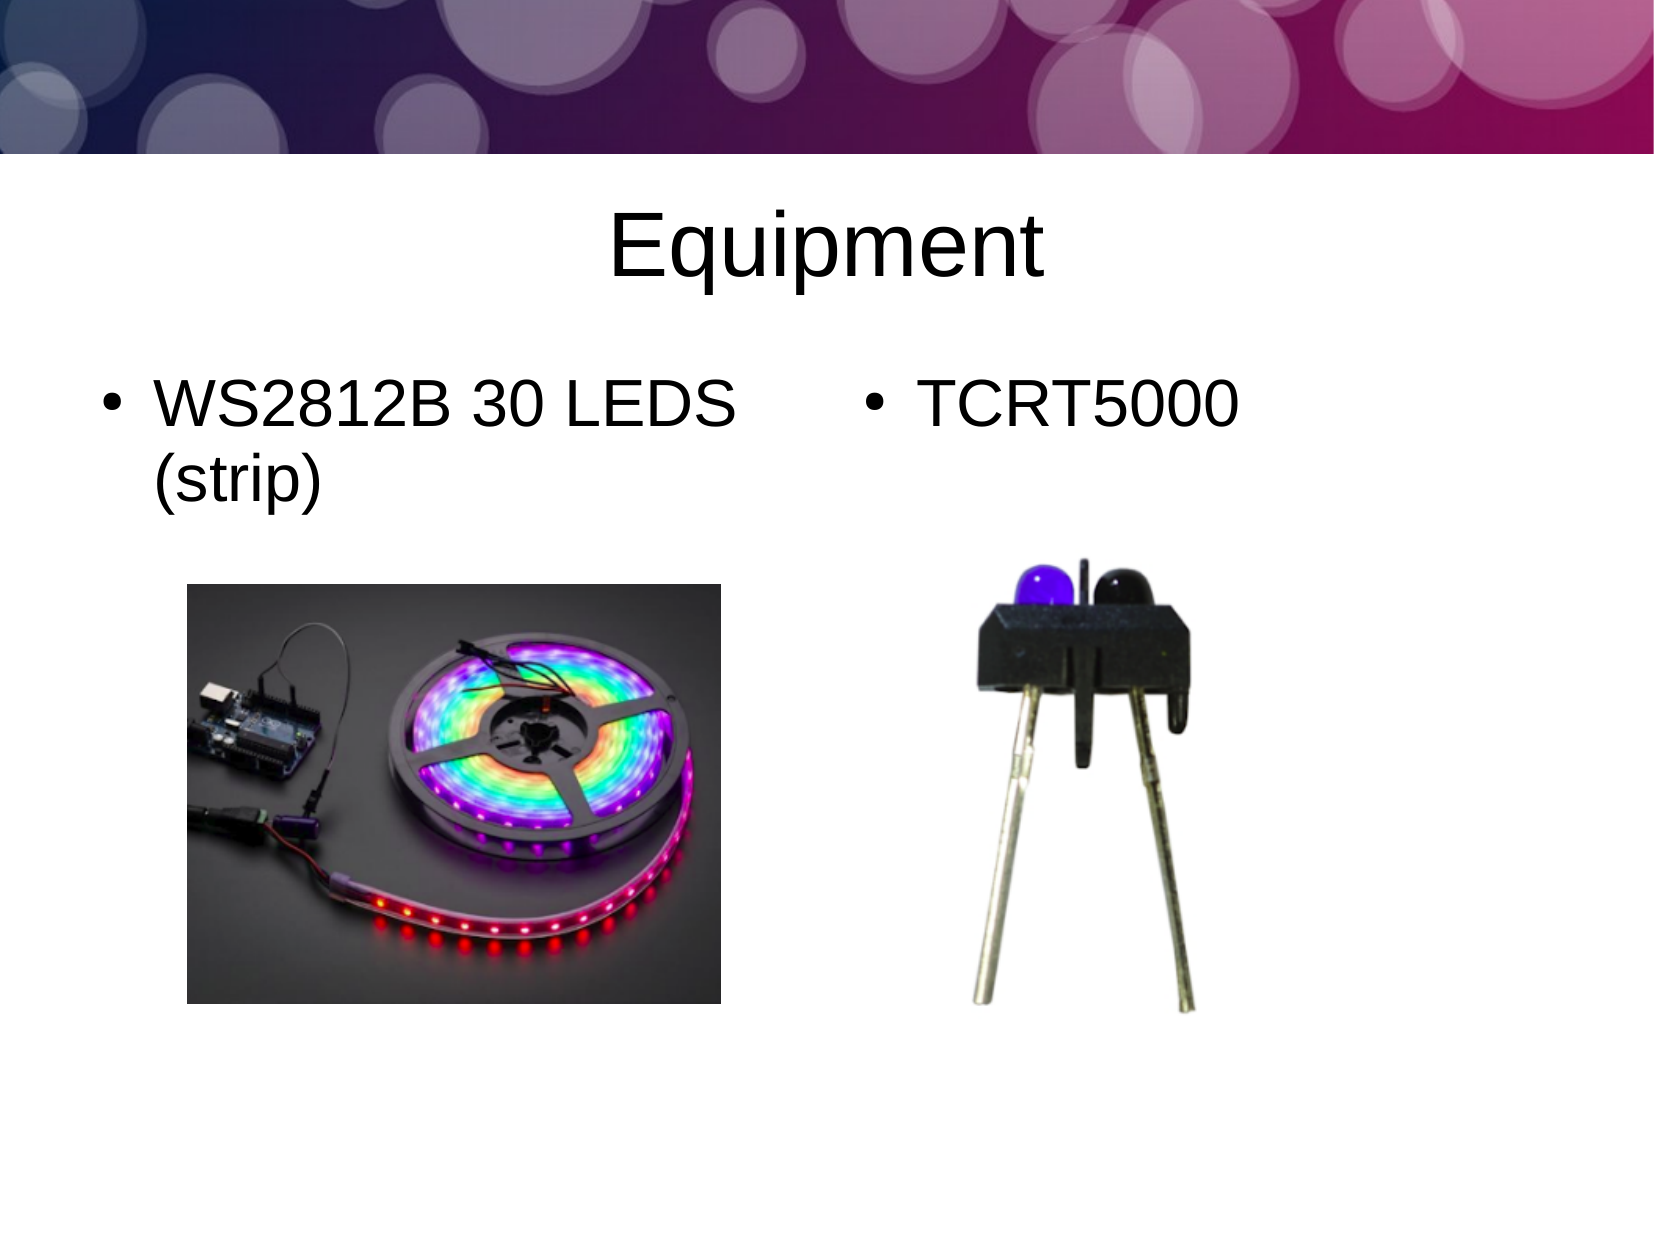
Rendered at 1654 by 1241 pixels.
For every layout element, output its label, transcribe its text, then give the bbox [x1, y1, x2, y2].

picture [897, 515, 1258, 1056]
list TCRT5000 [845, 366, 1572, 1087]
picture [0, 0, 1654, 154]
list WS2812B 30 LEDS (strip) [82, 366, 809, 1087]
picture [187, 584, 721, 1004]
title Equipment [82, 159, 1571, 331]
